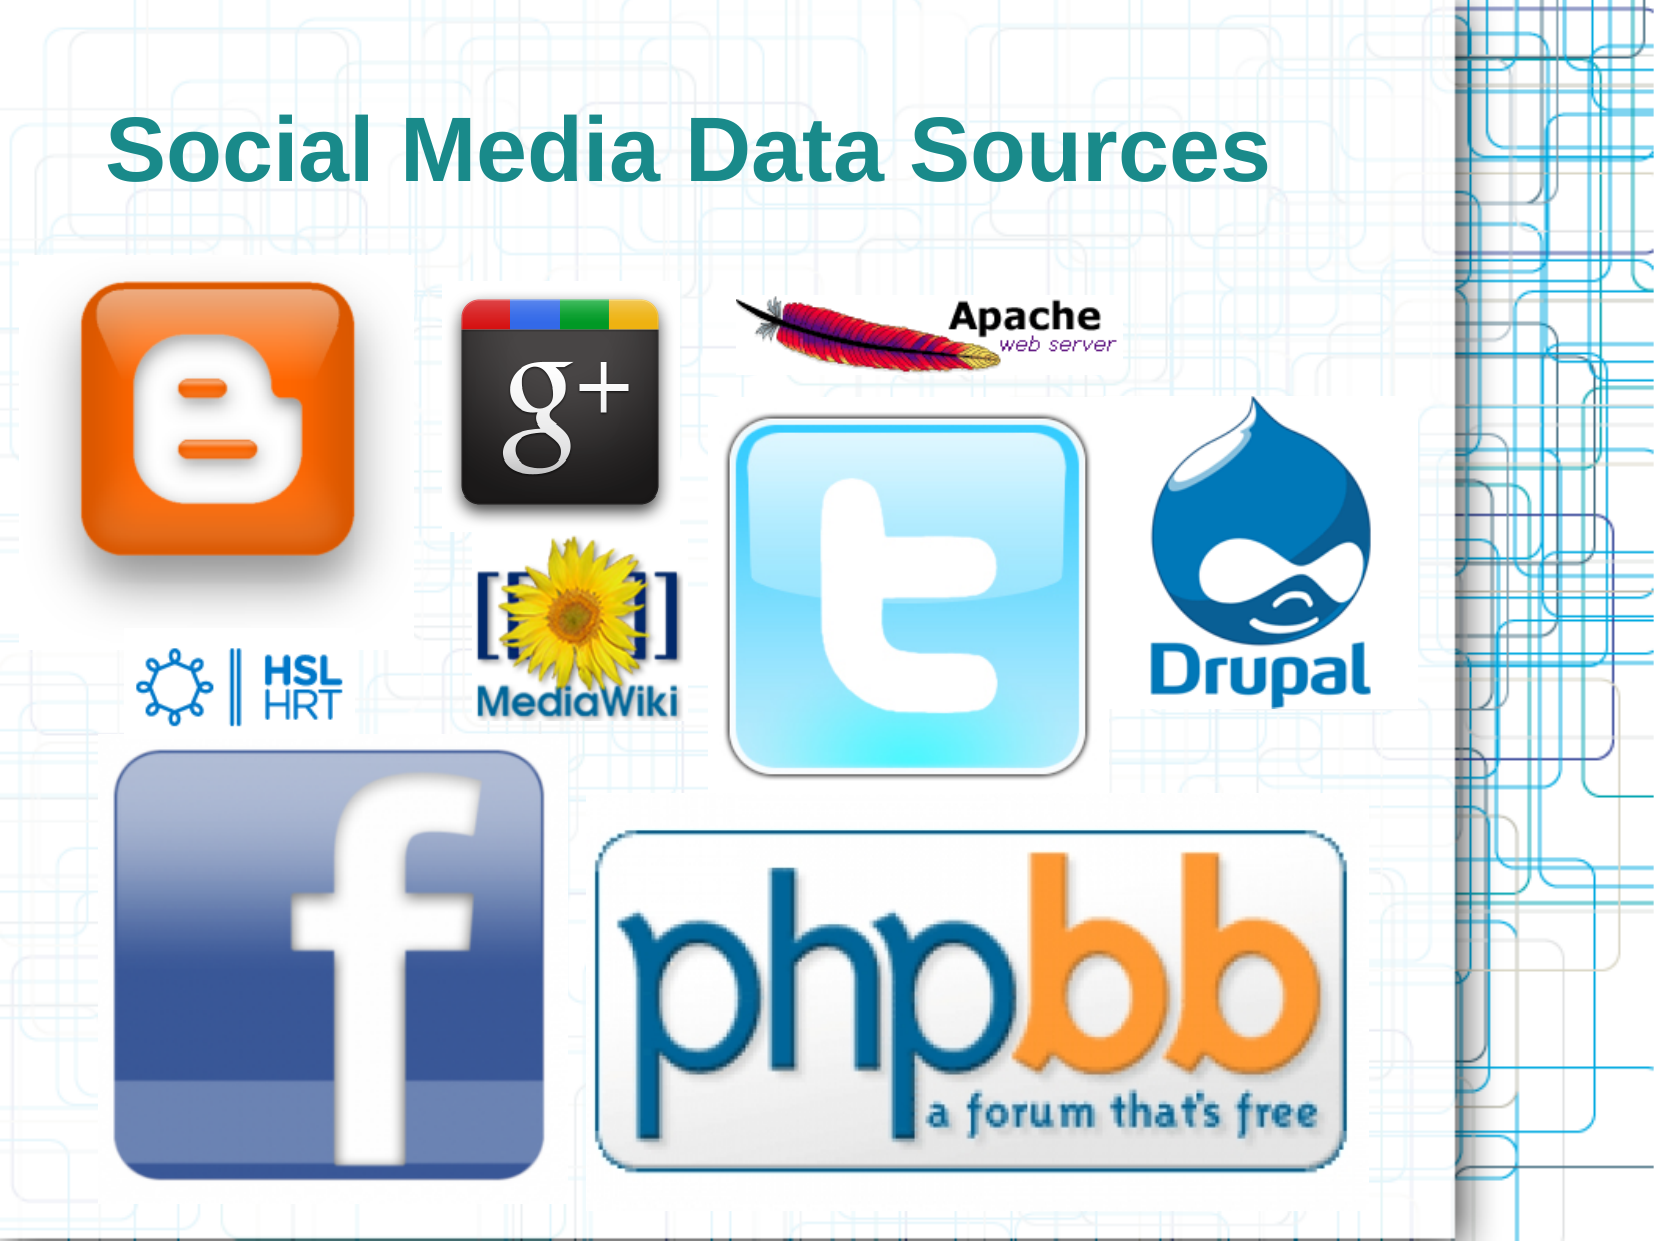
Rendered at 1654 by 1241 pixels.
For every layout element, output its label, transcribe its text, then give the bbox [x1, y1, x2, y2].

picture [0, 0, 1654, 1241]
title Social Media Data Sources [9, 45, 1369, 253]
